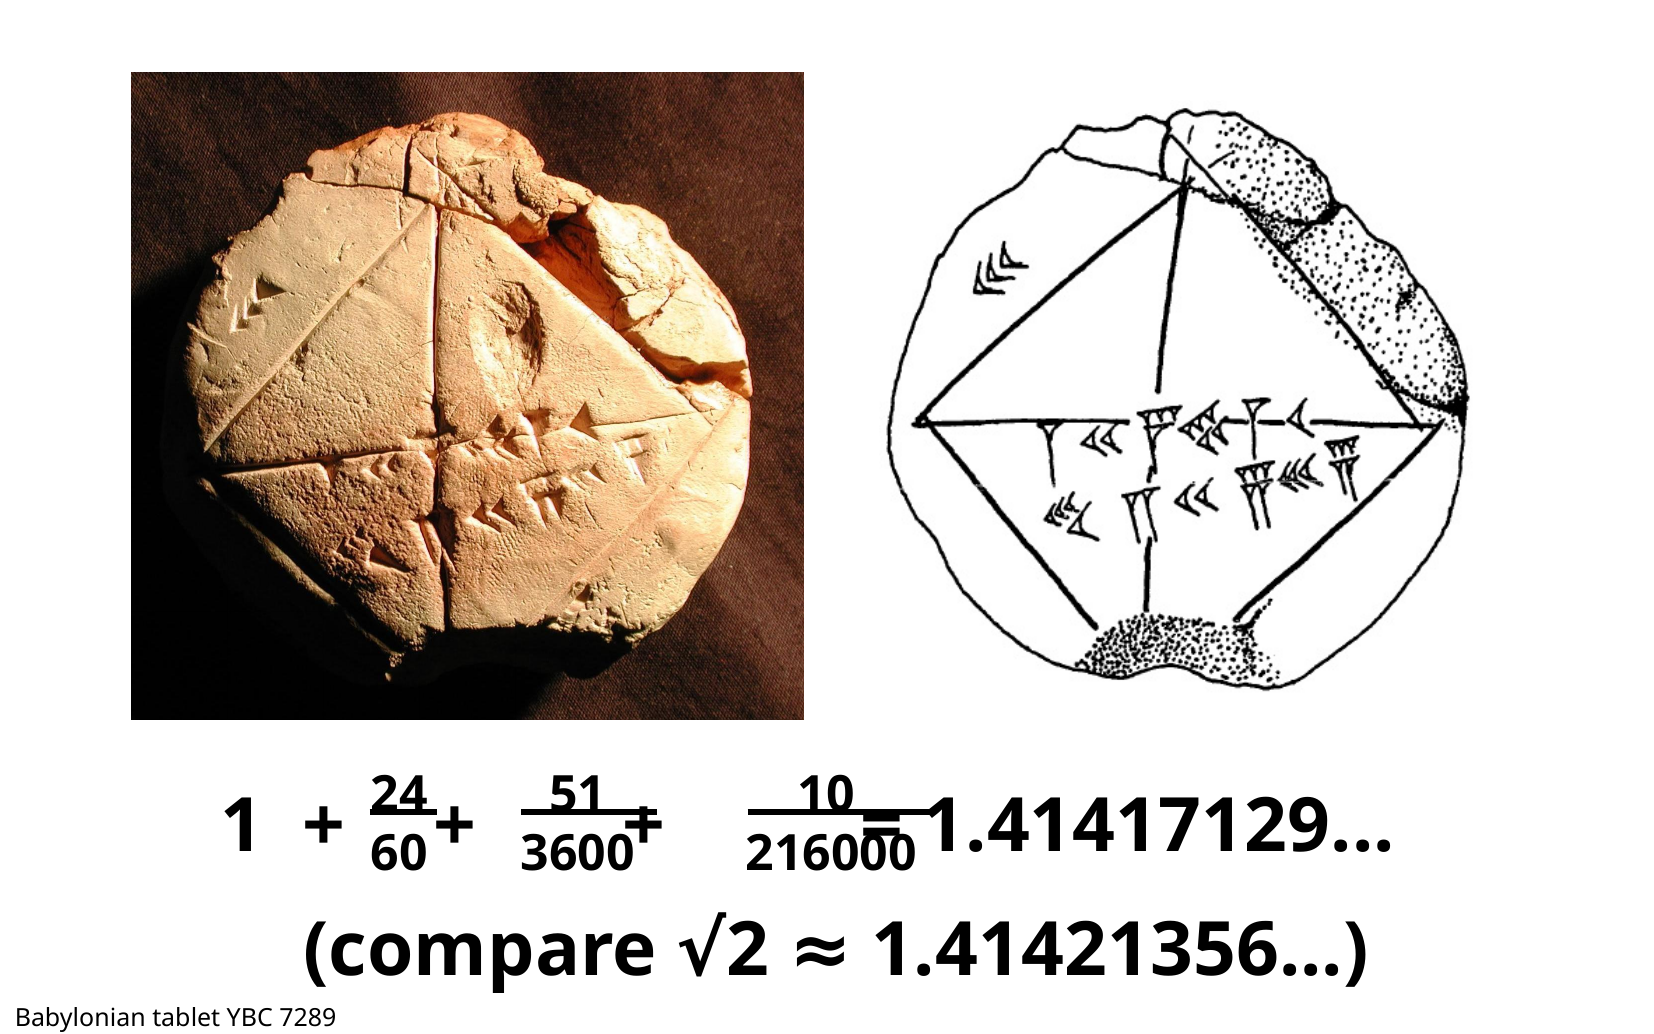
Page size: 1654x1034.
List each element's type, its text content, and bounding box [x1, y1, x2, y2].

text_box 1 + + + = 1.41417129... [997, 763, 1493, 870]
picture [846, 100, 1506, 701]
text_box Babylonian tablet YBC 7289 [0, 992, 713, 1034]
picture [131, 72, 804, 720]
text_box 60 3600 216000 [206, 857, 997, 916]
text_box 24 51 10 [206, 750, 997, 857]
text_box (compare √2 ≈ 1.41421356...) [288, 887, 1471, 994]
